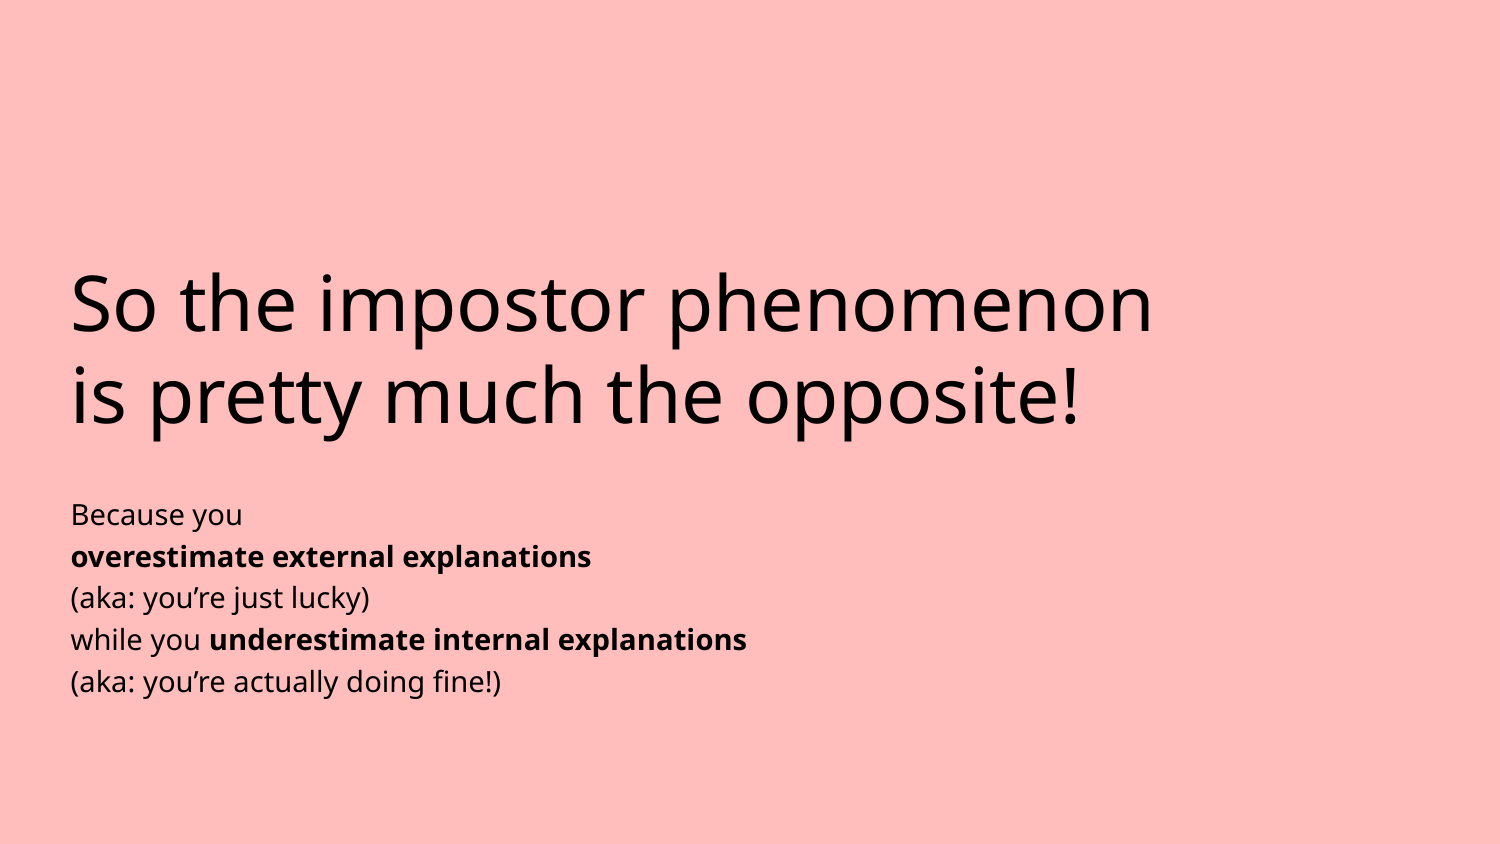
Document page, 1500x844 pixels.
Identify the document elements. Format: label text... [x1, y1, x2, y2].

title Because you overestimate external explanations (aka: you’re just lucky) while you underestimate internal explanations (aka: you’re actually doing fine!) [70, 488, 1120, 538]
title So the impostor phenomenon is pretty much the opposite! [70, 253, 1411, 366]
